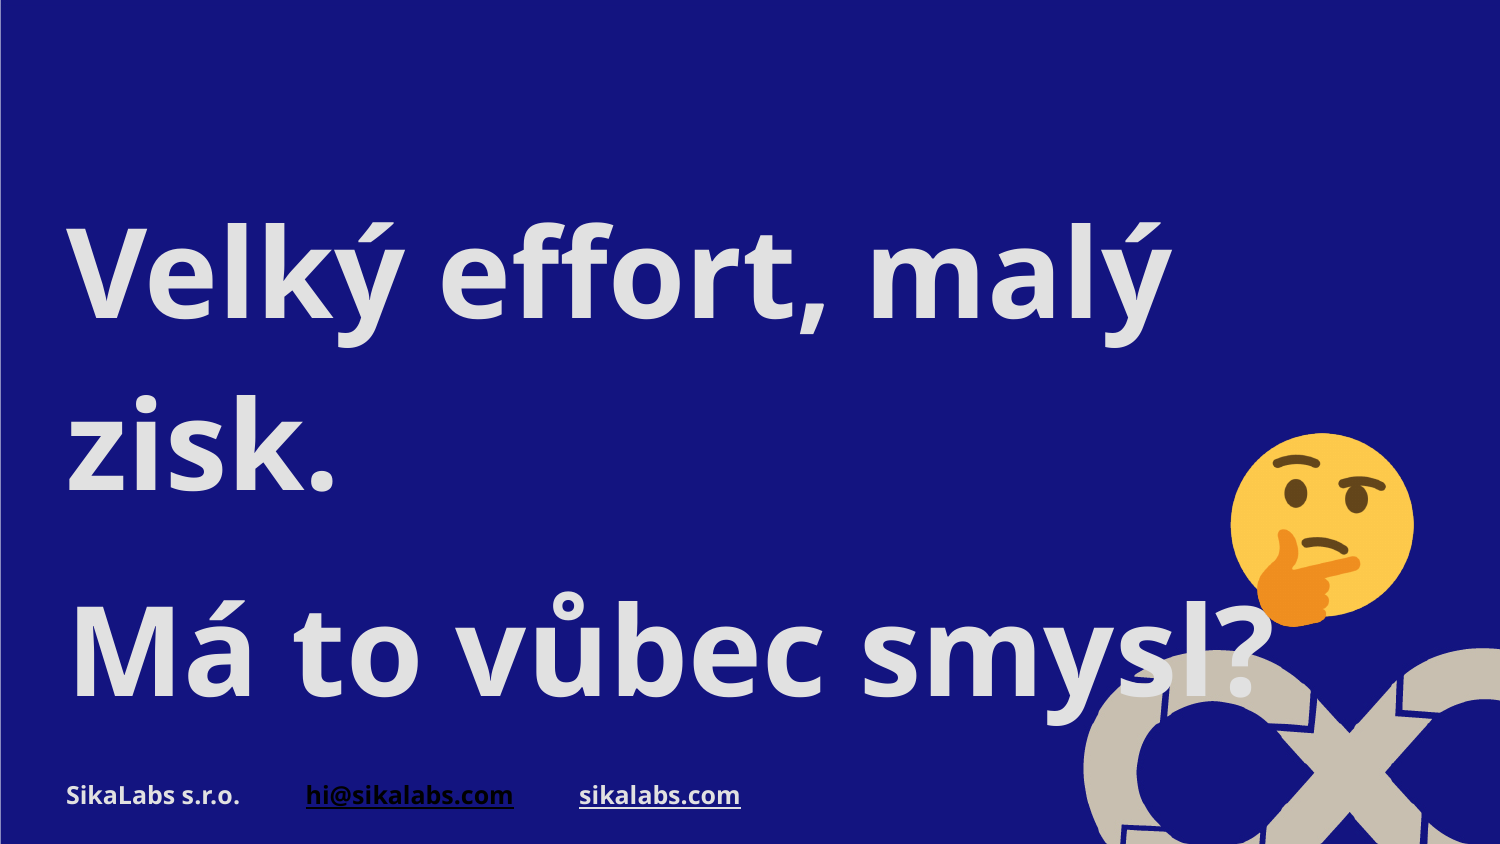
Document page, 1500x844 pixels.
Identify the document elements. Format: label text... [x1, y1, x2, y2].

picture [0, 0, 1500, 844]
list Velký effort, malý zisk. Má to vůbec smysl? [51, 205, 1437, 688]
